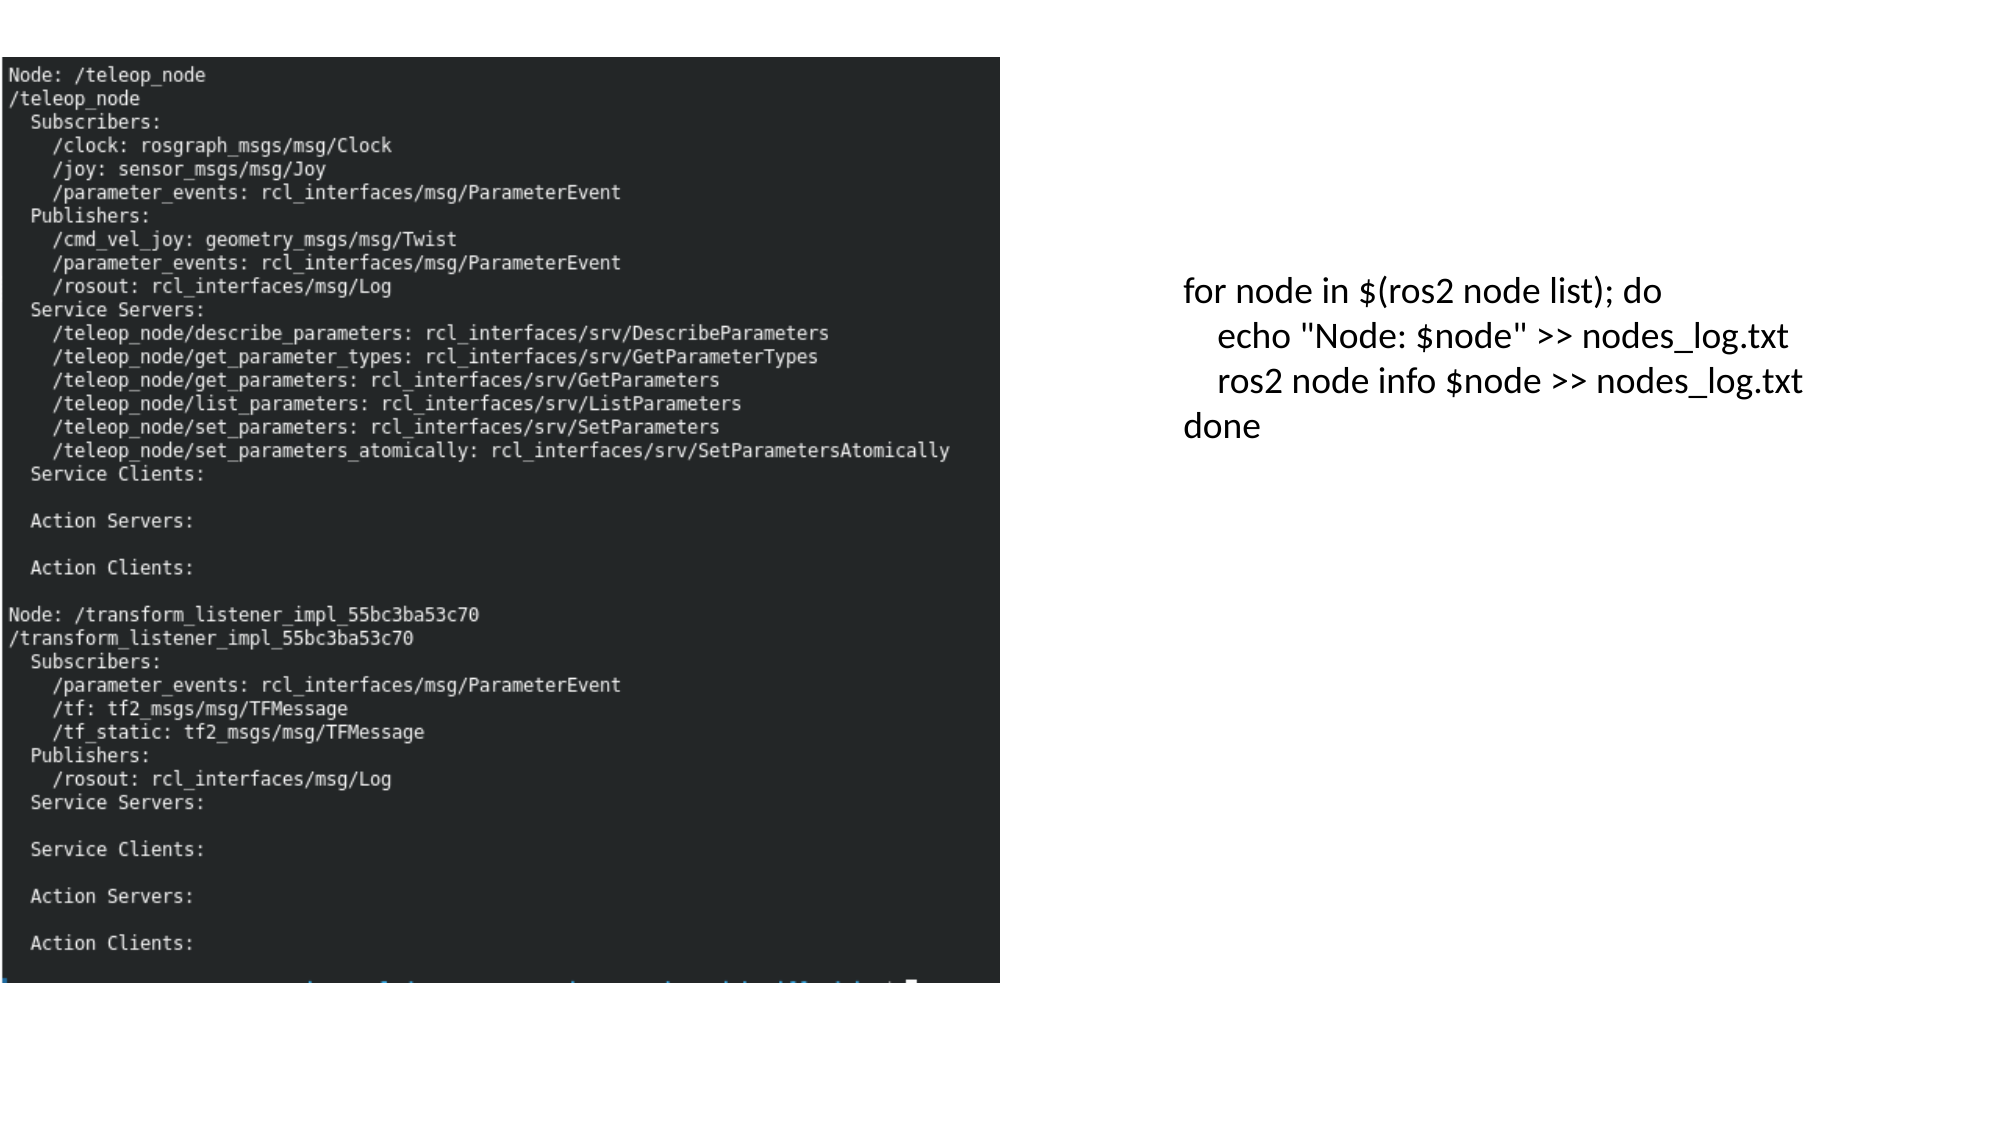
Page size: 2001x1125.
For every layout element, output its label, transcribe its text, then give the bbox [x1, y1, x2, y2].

text_box for node in $(ros2 node list); do echo "Node: $node" >> nodes_log.txt ros2 node info $node >> nodes_log.txt done [1168, 258, 2000, 454]
picture [1, 57, 1000, 983]
